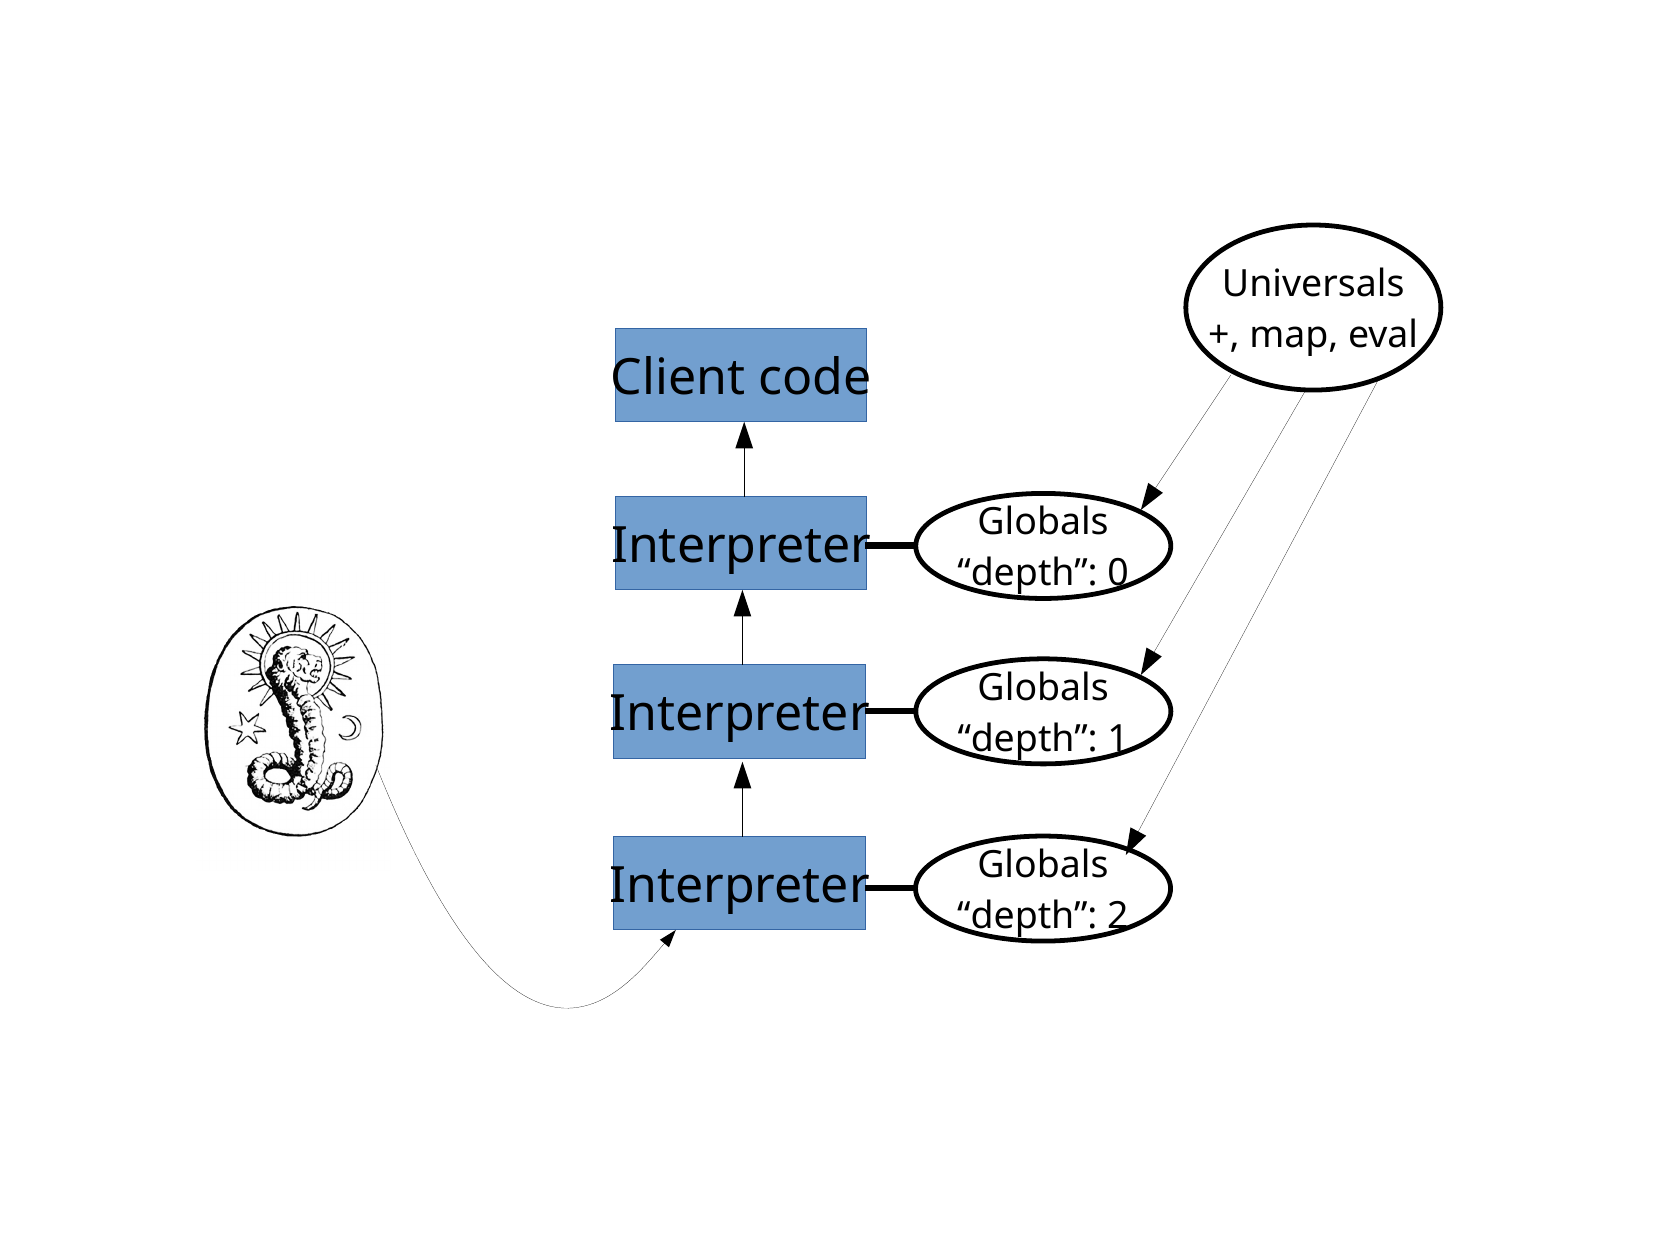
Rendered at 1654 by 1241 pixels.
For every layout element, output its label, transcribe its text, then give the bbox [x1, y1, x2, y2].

text_box Universals +, map, eval [1185, 225, 1441, 391]
text_box Globals “depth”: 0 [916, 493, 1171, 599]
picture [196, 572, 391, 871]
text_box Globals “depth”: 1 [916, 658, 1171, 764]
text_box Client code [615, 328, 867, 422]
text_box Interpreter [613, 836, 866, 930]
text_box Interpreter [613, 664, 866, 759]
text_box Globals “depth”: 2 [915, 836, 1171, 942]
text_box Interpreter [615, 496, 867, 590]
